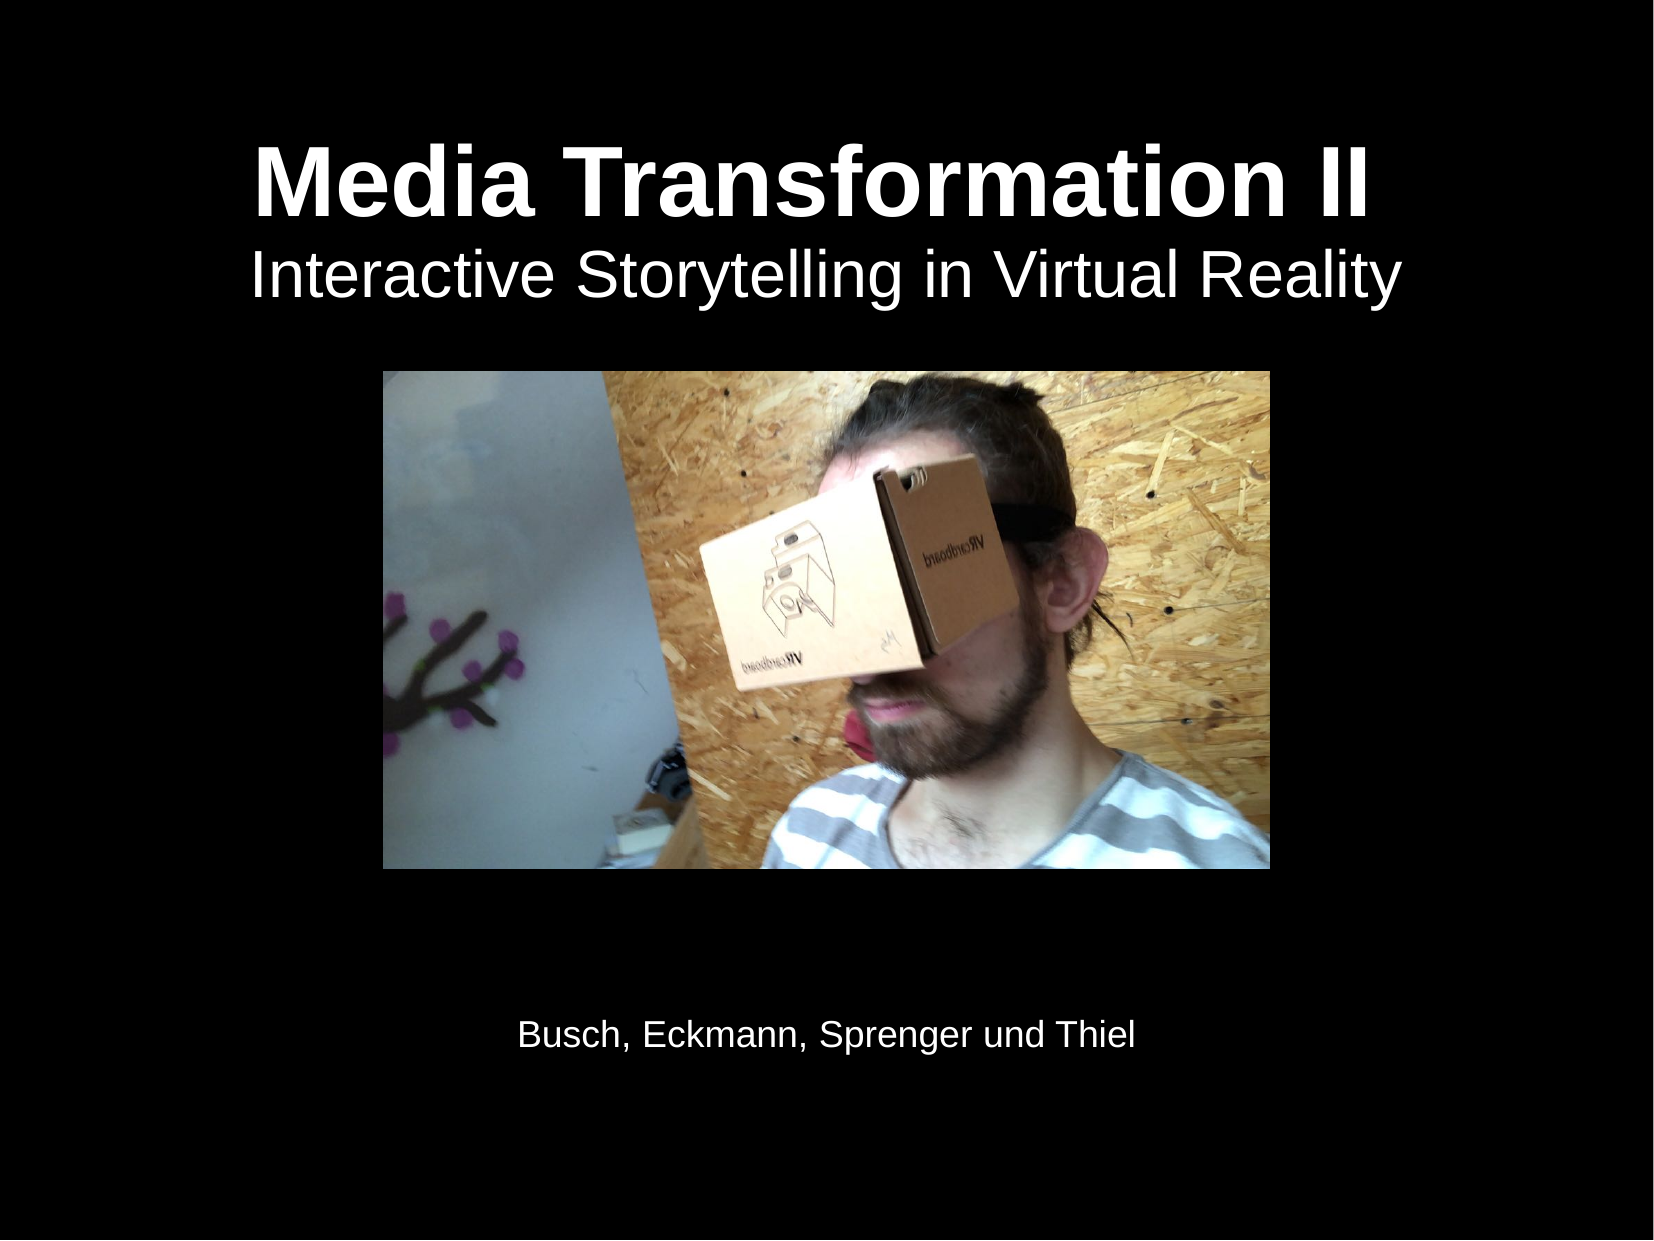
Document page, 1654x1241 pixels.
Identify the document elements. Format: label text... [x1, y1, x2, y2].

picture [383, 371, 1270, 869]
text_box Busch, Eckmann, Sprenger und Thiel [501, 1006, 1152, 1063]
text_box Media Transformation II Interactive Storytelling in Virtual Reality [234, 118, 1419, 320]
